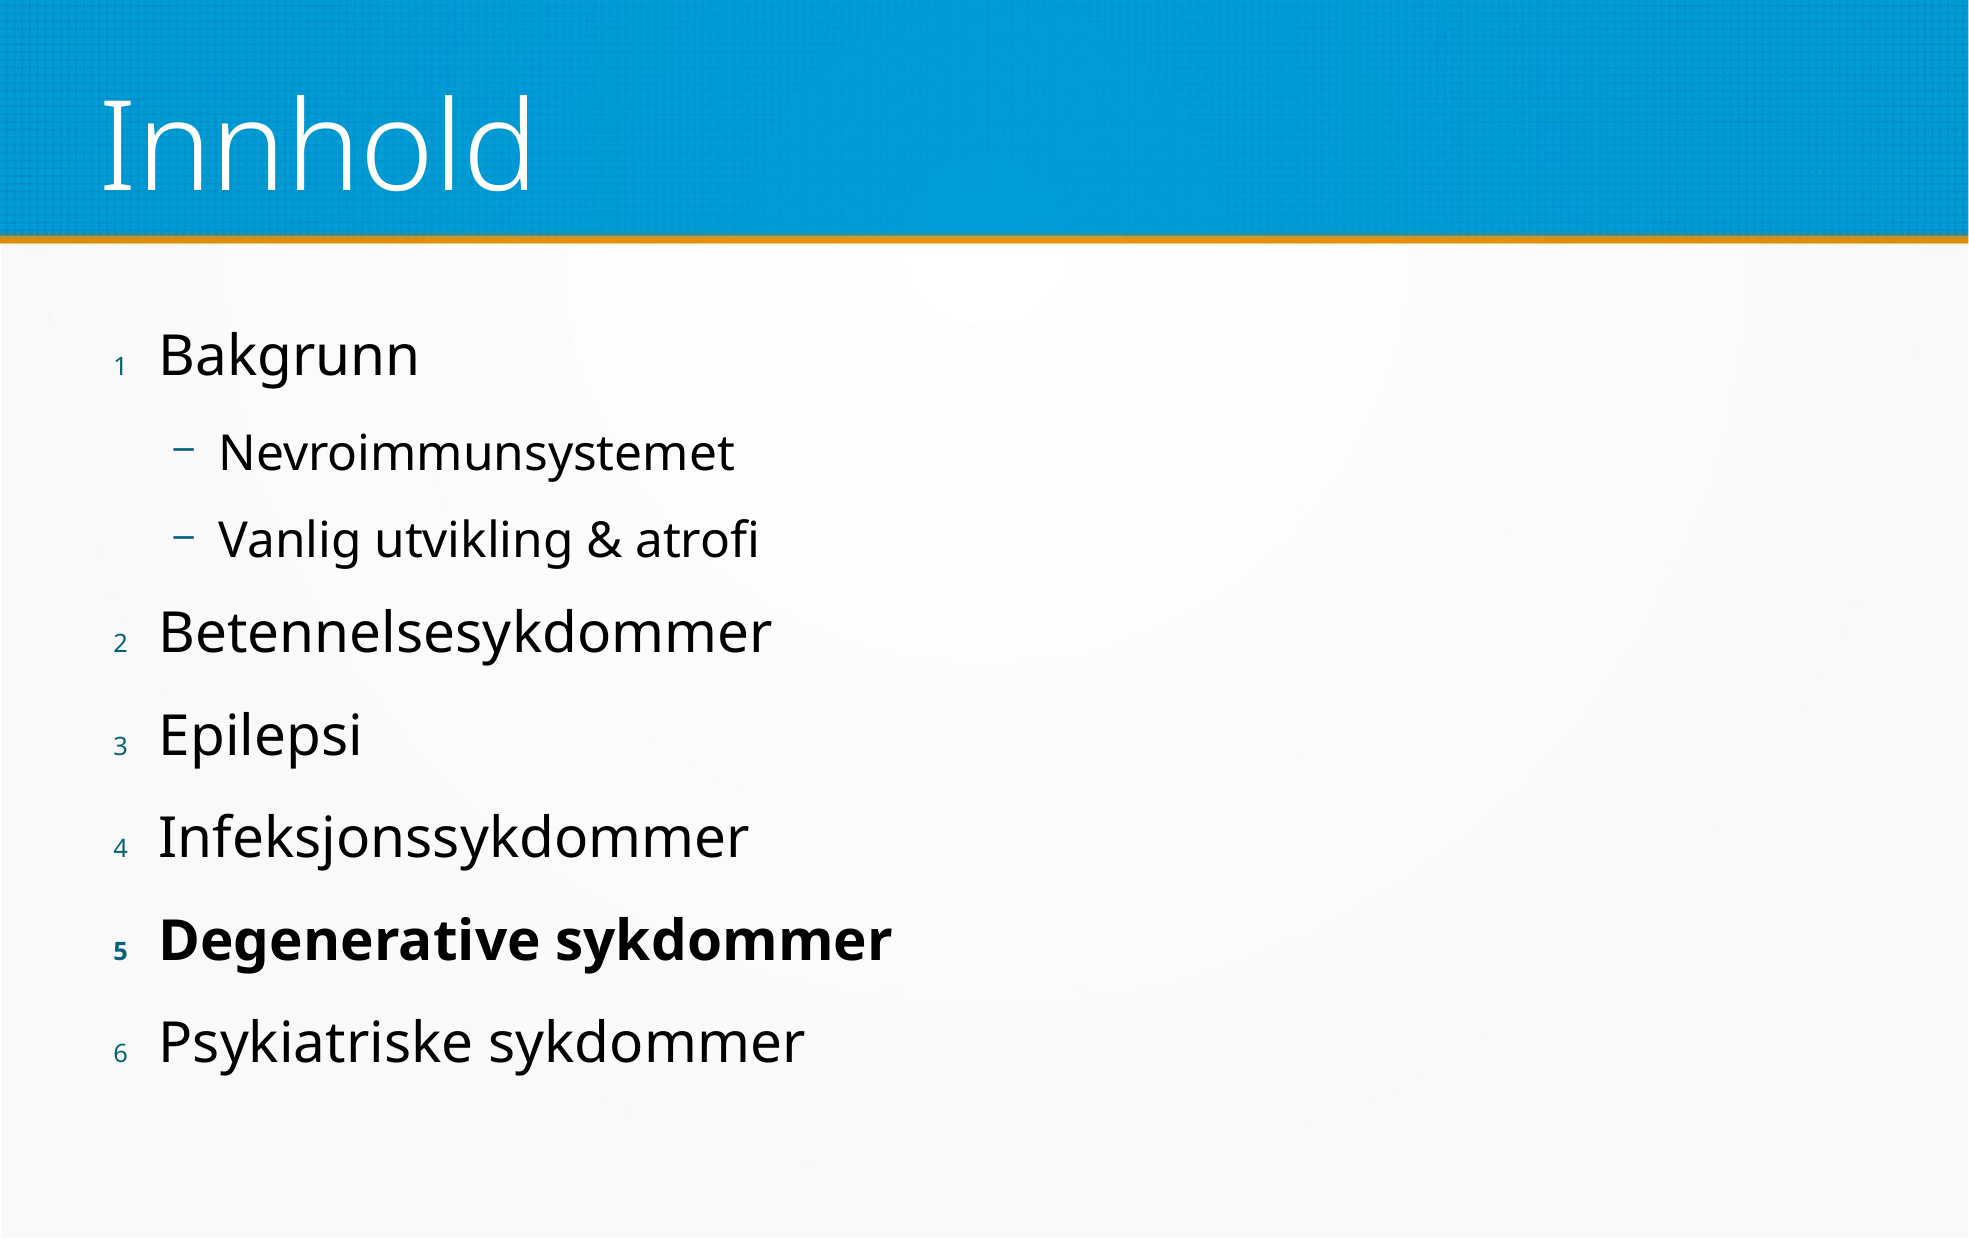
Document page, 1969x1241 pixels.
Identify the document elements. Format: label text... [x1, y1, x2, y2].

picture [0, 233, 1969, 1241]
list Bakgrunn Nevroimmunsystemet Vanlig utvikling & atrofi Betennelsesykdommer Epilepsi Infeksjonssykdommer Degenerative sykdommer Psykiatriske sykdommer [98, 315, 1861, 1081]
title Innhold [98, 19, 1870, 227]
